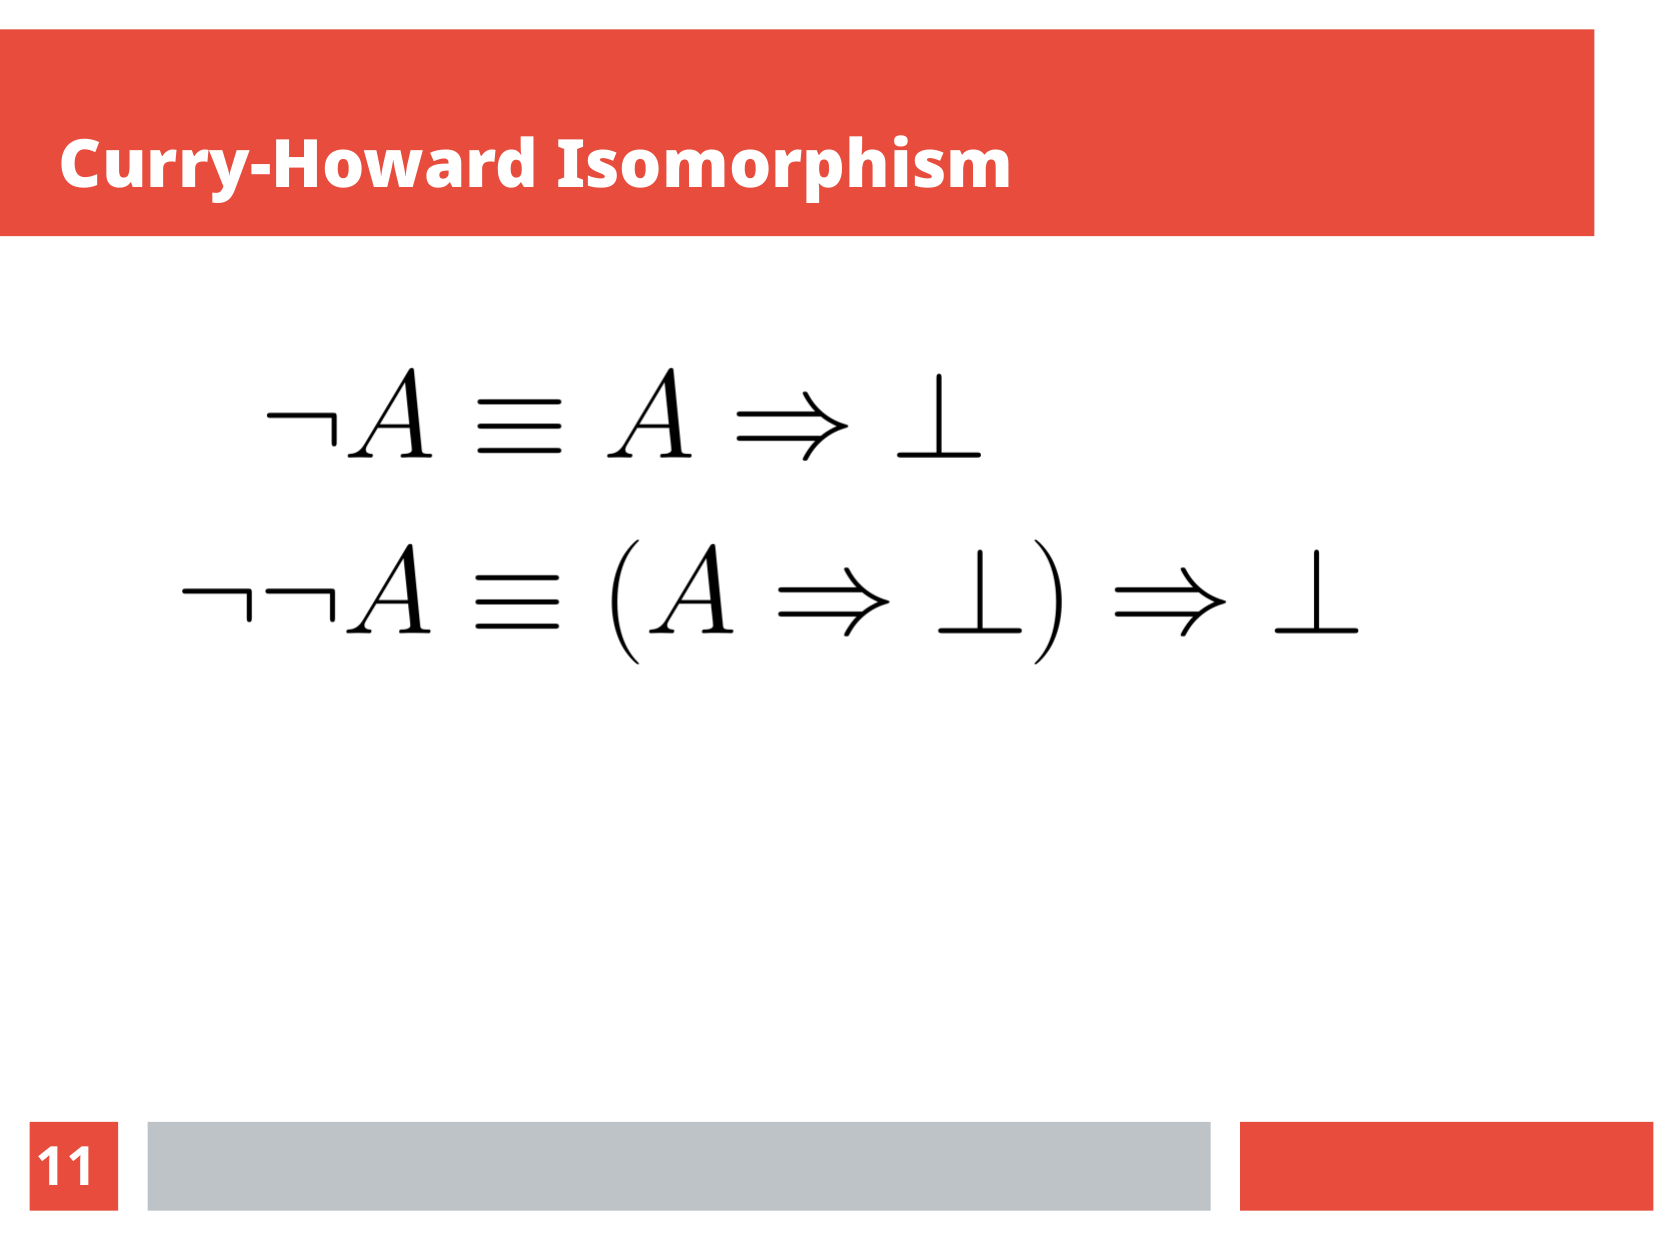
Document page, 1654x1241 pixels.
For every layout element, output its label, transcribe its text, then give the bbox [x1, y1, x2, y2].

text_box 11 [20, 1119, 254, 1210]
picture [155, 512, 1387, 695]
picture [240, 341, 1010, 488]
title Curry-Howard Isomorphism [59, 58, 1595, 207]
